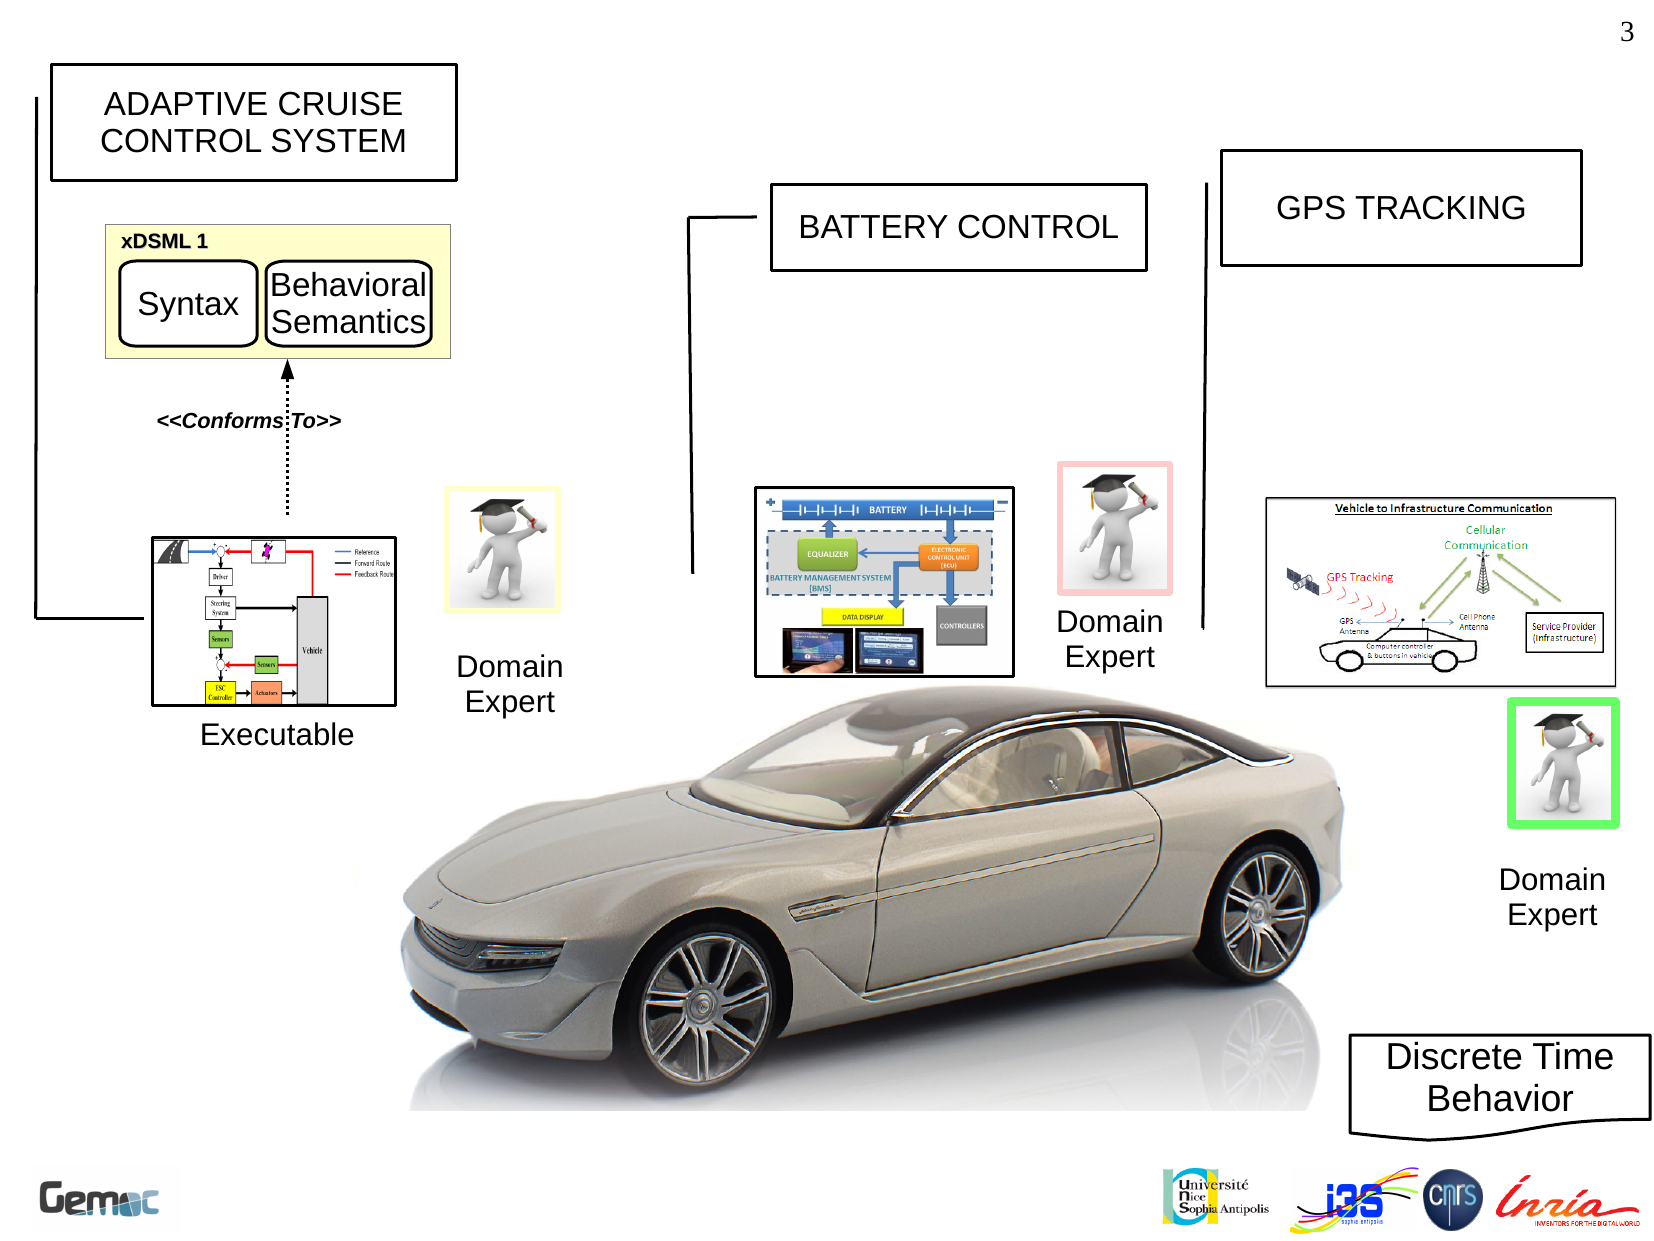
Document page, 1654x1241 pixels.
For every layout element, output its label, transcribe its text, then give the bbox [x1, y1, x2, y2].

text_box Discrete Time Behavior [1350, 1035, 1651, 1141]
picture [756, 489, 1012, 676]
text_box [105, 224, 451, 359]
text_box Domain Expert [420, 642, 601, 728]
picture [1137, 1150, 1647, 1241]
text_box BATTERY CONTROL [771, 184, 1147, 270]
text_box Behavioral Semantics [266, 261, 432, 347]
text_box ADAPTIVE CRUISE CONTROL SYSTEM [51, 64, 456, 180]
text_box <<Conforms To>> [141, 401, 359, 445]
picture [1515, 706, 1612, 821]
text_box Syntax [119, 260, 258, 347]
picture [450, 492, 556, 609]
text_box GPS TRACKING [1221, 150, 1582, 266]
text_box Domain Expert [1020, 596, 1201, 683]
text_box xDSML 1 [90, 222, 239, 262]
picture [351, 493, 1621, 1111]
picture [1062, 466, 1167, 590]
picture [153, 539, 394, 705]
text_box Executable [165, 709, 391, 796]
text_box Domain Expert [1470, 855, 1636, 941]
